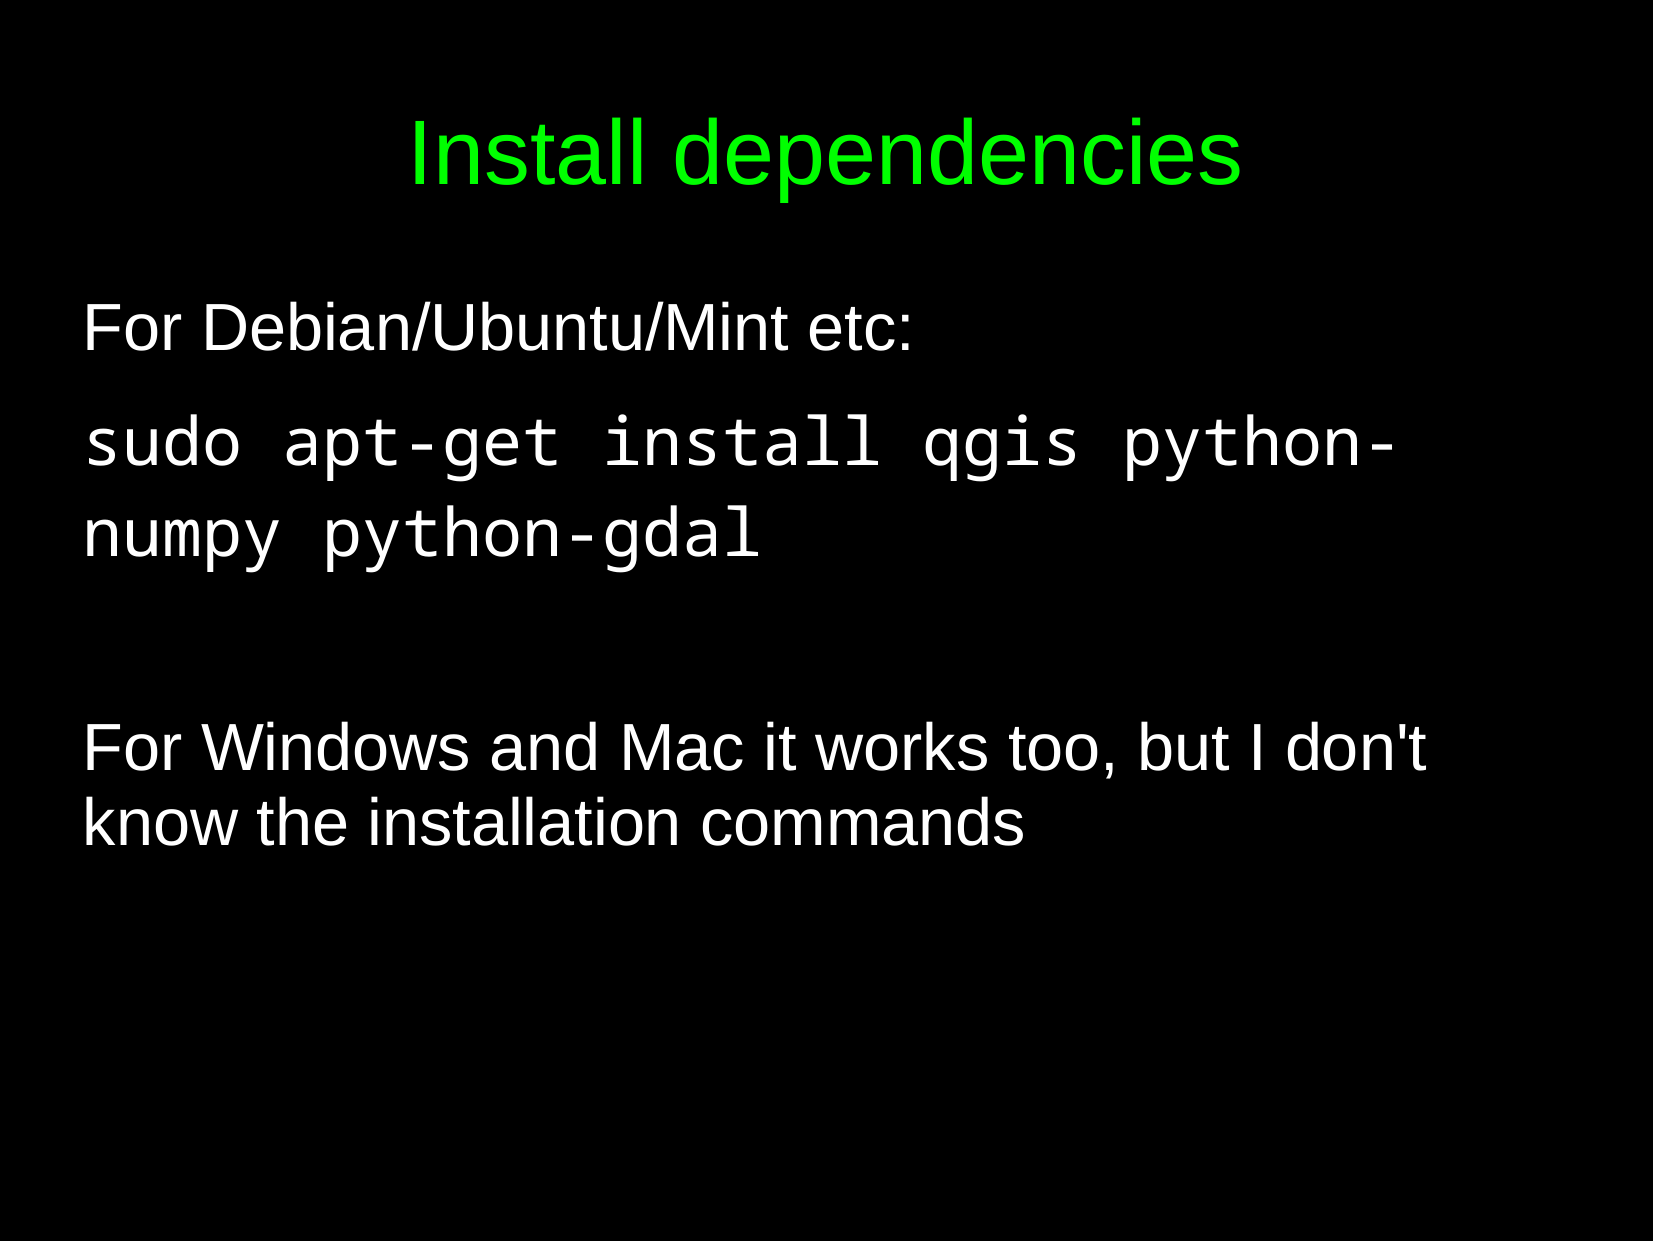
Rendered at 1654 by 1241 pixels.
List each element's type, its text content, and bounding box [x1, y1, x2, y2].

title Install dependencies [82, 49, 1571, 257]
list For Debian/Ubuntu/Mint etc: sudo apt-get install qgis python-numpy python-gdal For Windows and Mac it works too, but I don't know the installation commands [82, 290, 1571, 1010]
